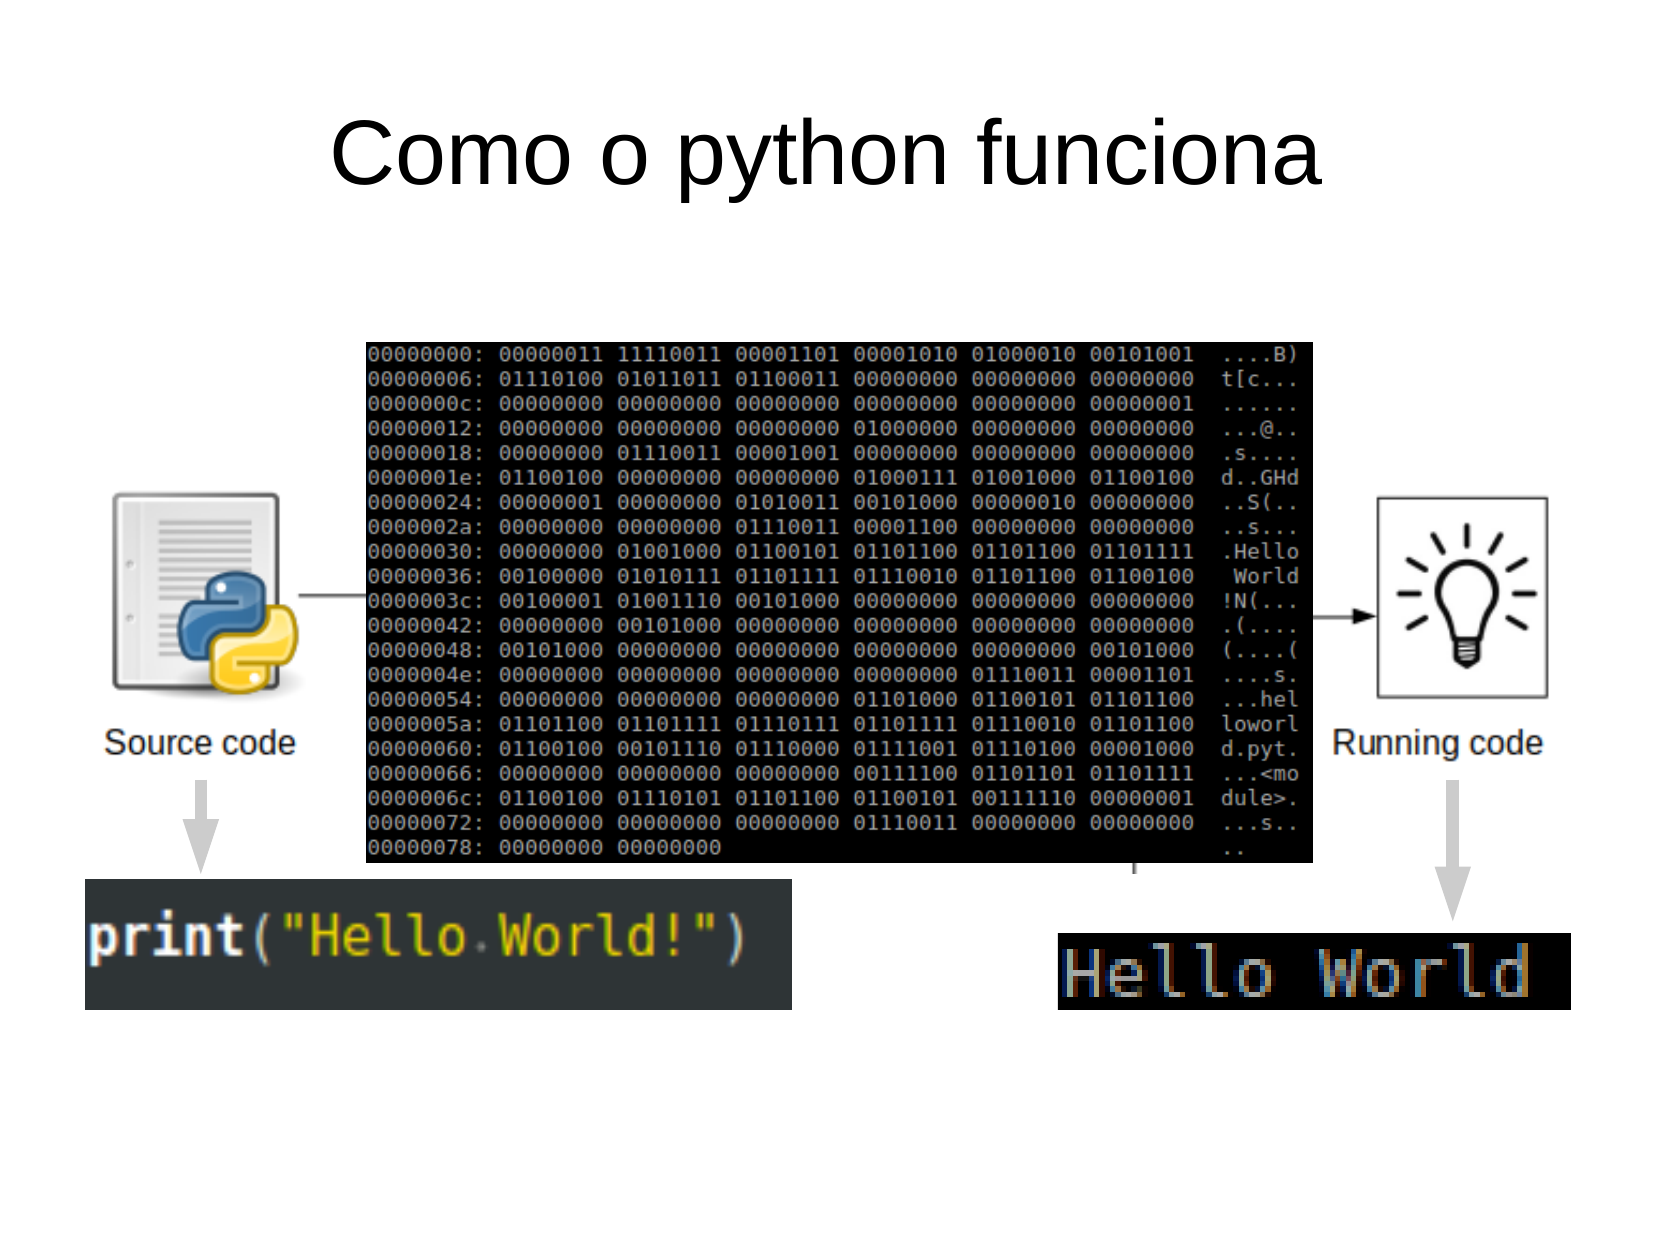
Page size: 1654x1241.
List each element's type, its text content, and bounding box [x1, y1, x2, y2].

picture [85, 290, 1581, 874]
picture [1057, 933, 1571, 1010]
title Como o python funciona [82, 49, 1571, 257]
picture [85, 879, 792, 1010]
